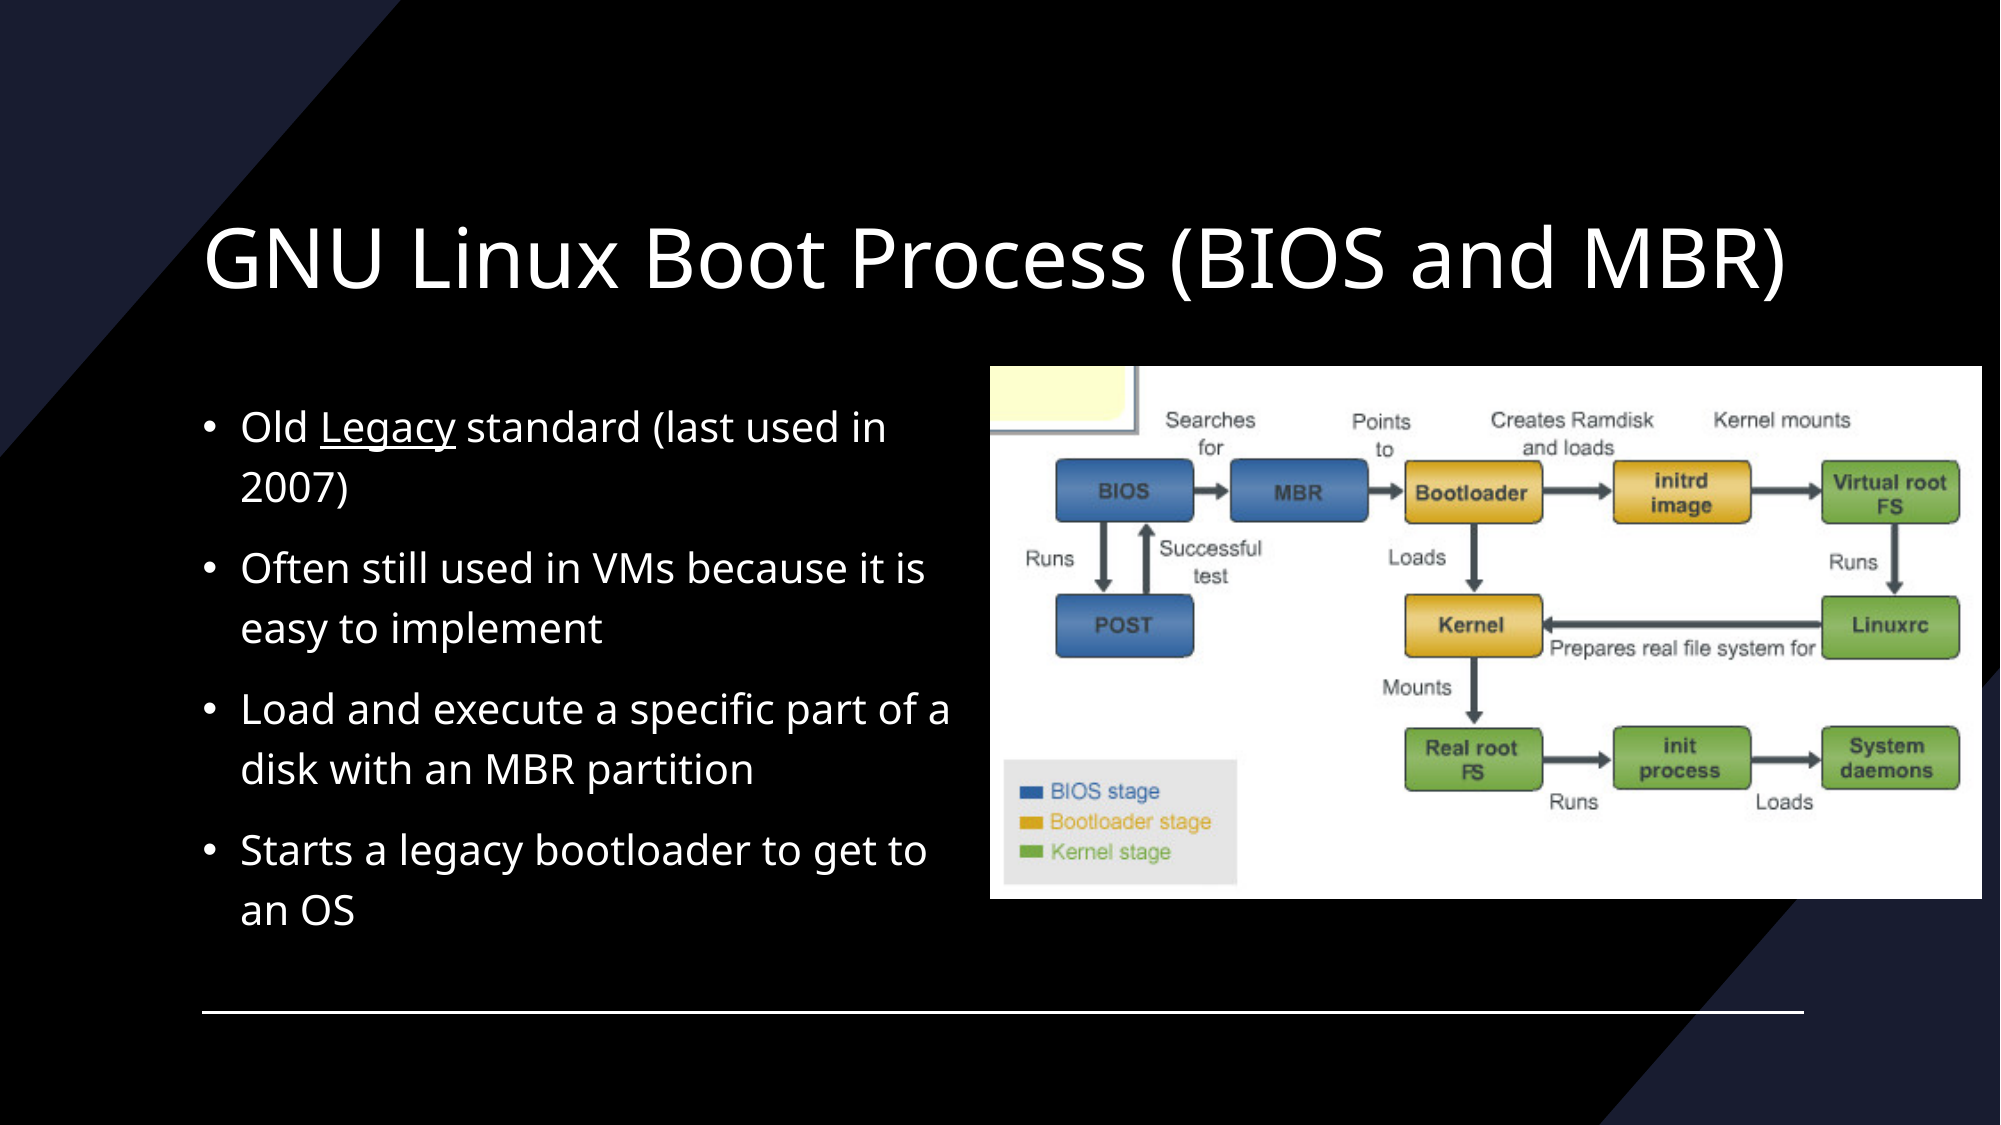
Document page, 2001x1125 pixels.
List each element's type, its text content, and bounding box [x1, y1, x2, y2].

title GNU Linux Boot Process (BIOS and MBR) [187, 143, 1813, 367]
picture [990, 366, 1982, 899]
list Old Legacy standard (last used in 2007) Often still used in VMs because it is easy to implement Load and execute a specific part of a disk with an MBR partition Starts a legacy bootloader to get to an OS [187, 383, 975, 967]
